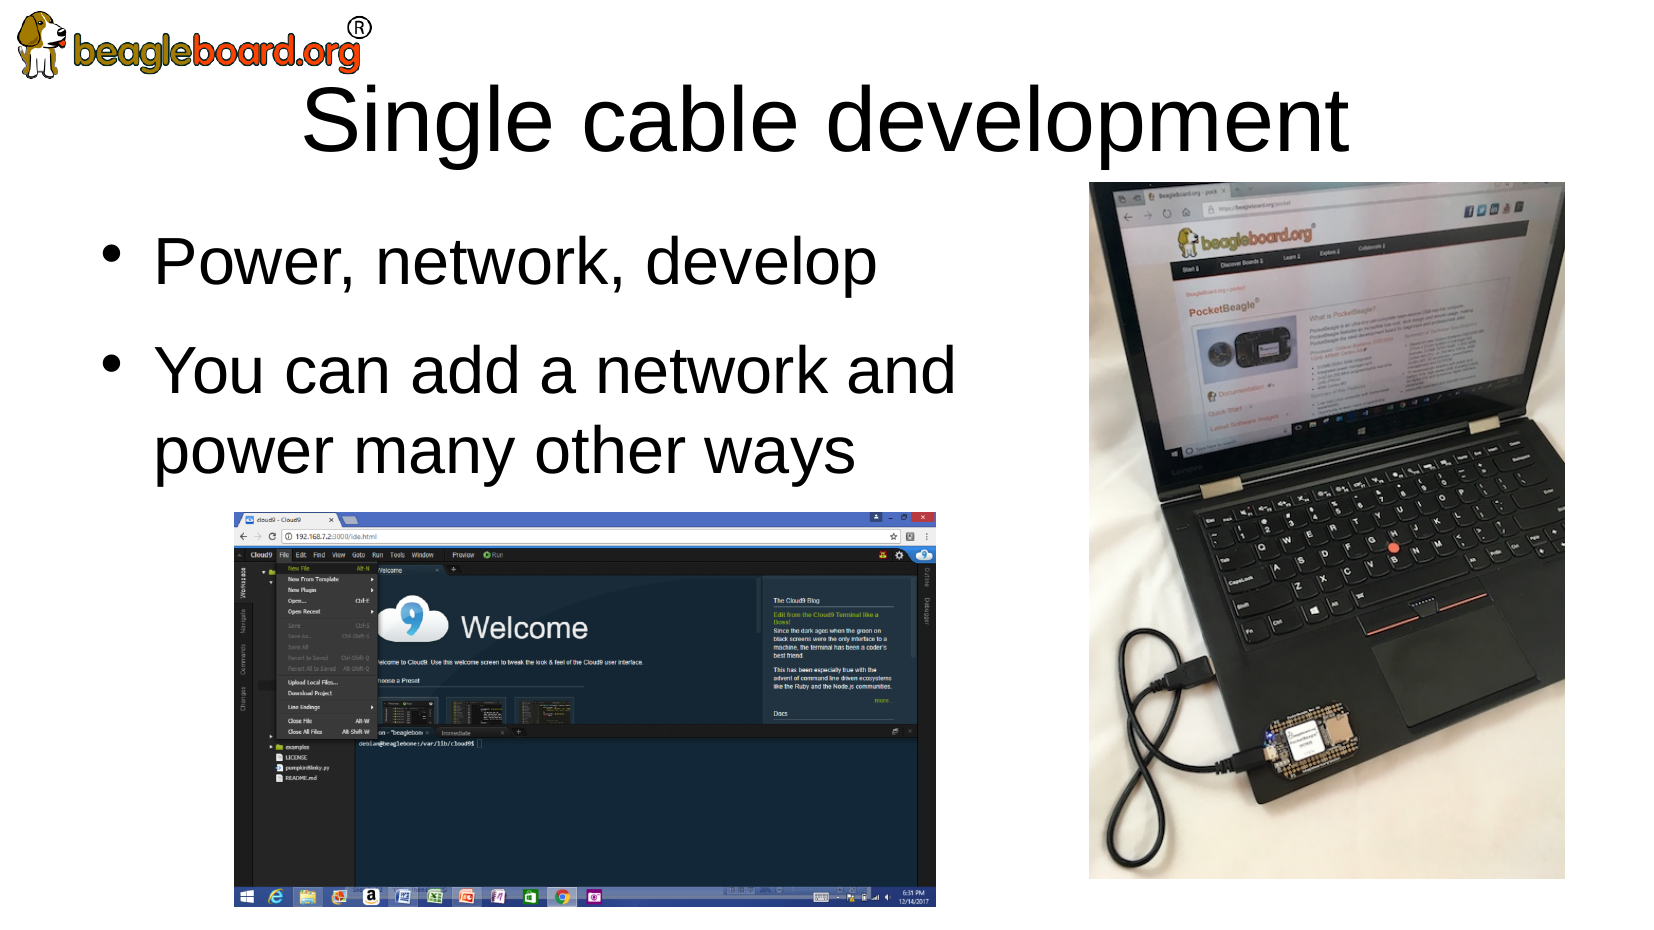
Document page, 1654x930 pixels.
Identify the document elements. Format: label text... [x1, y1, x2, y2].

picture [1089, 182, 1565, 879]
text_box Power, network, develop You can add a network and power many other ways [82, 217, 1080, 757]
picture [17, 11, 372, 79]
picture [234, 512, 936, 908]
text_box Single cable development [82, 36, 1571, 193]
